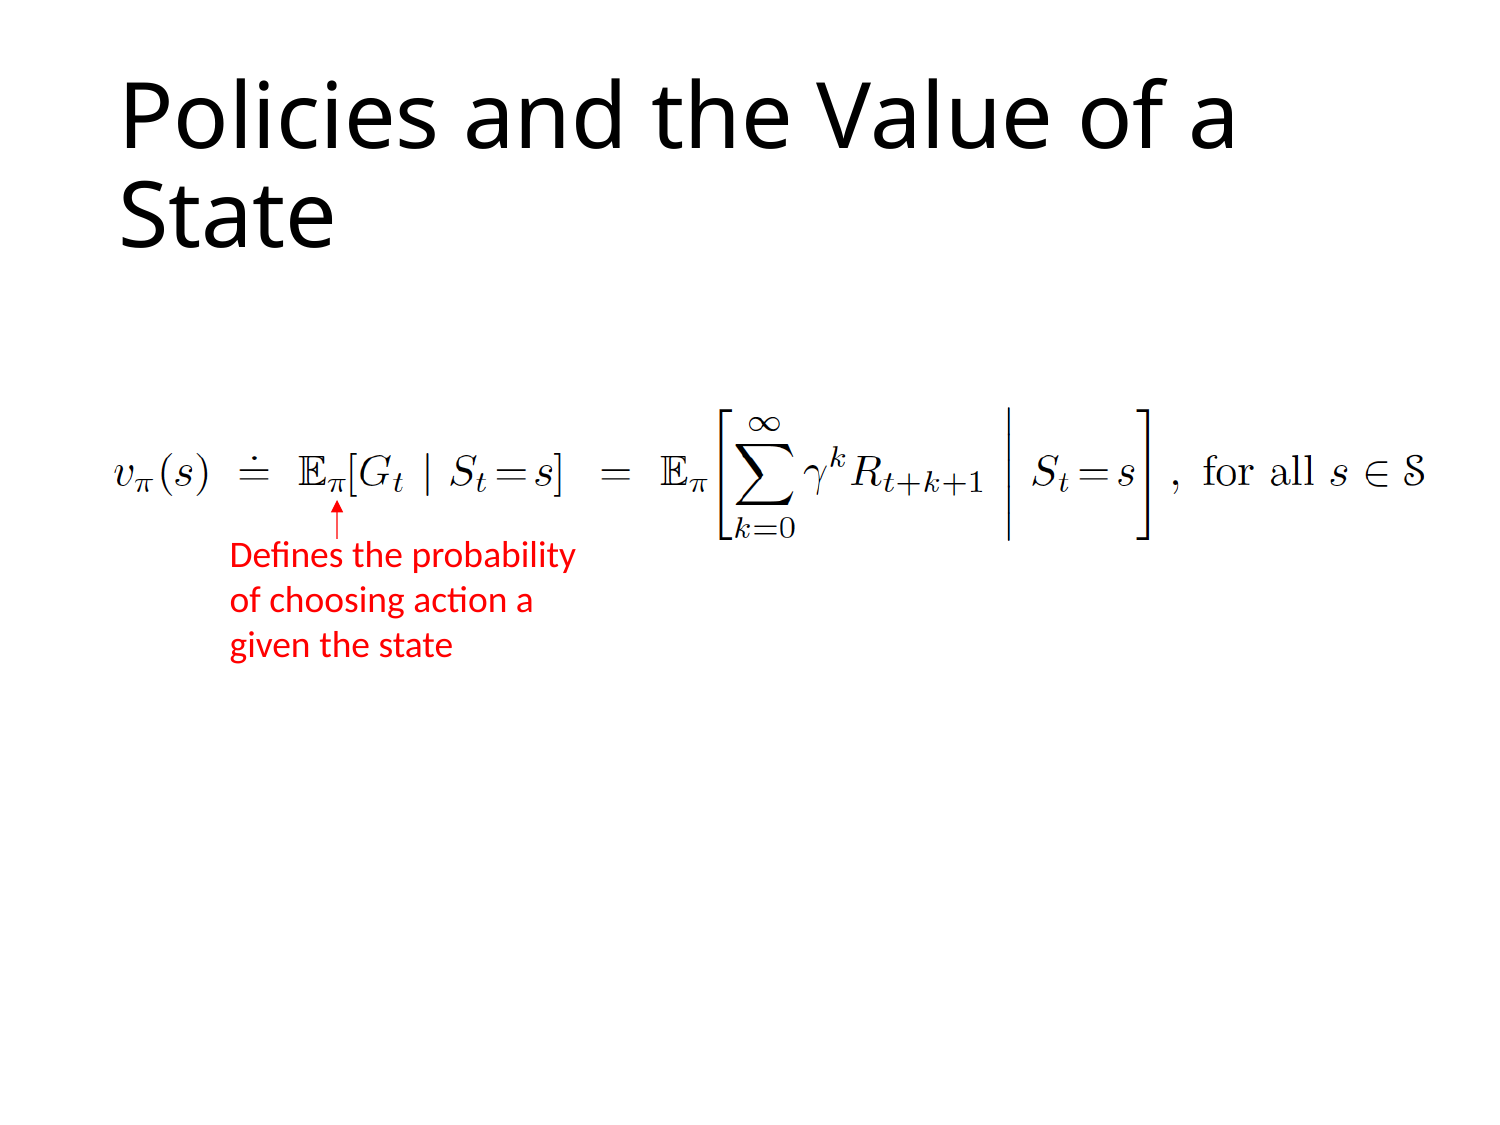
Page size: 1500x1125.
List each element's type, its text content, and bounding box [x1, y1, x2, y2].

text_box Defines the probability of choosing action a given the state [214, 522, 612, 672]
picture [98, 392, 1425, 567]
title Policies and the Value of a State [103, 59, 1397, 278]
